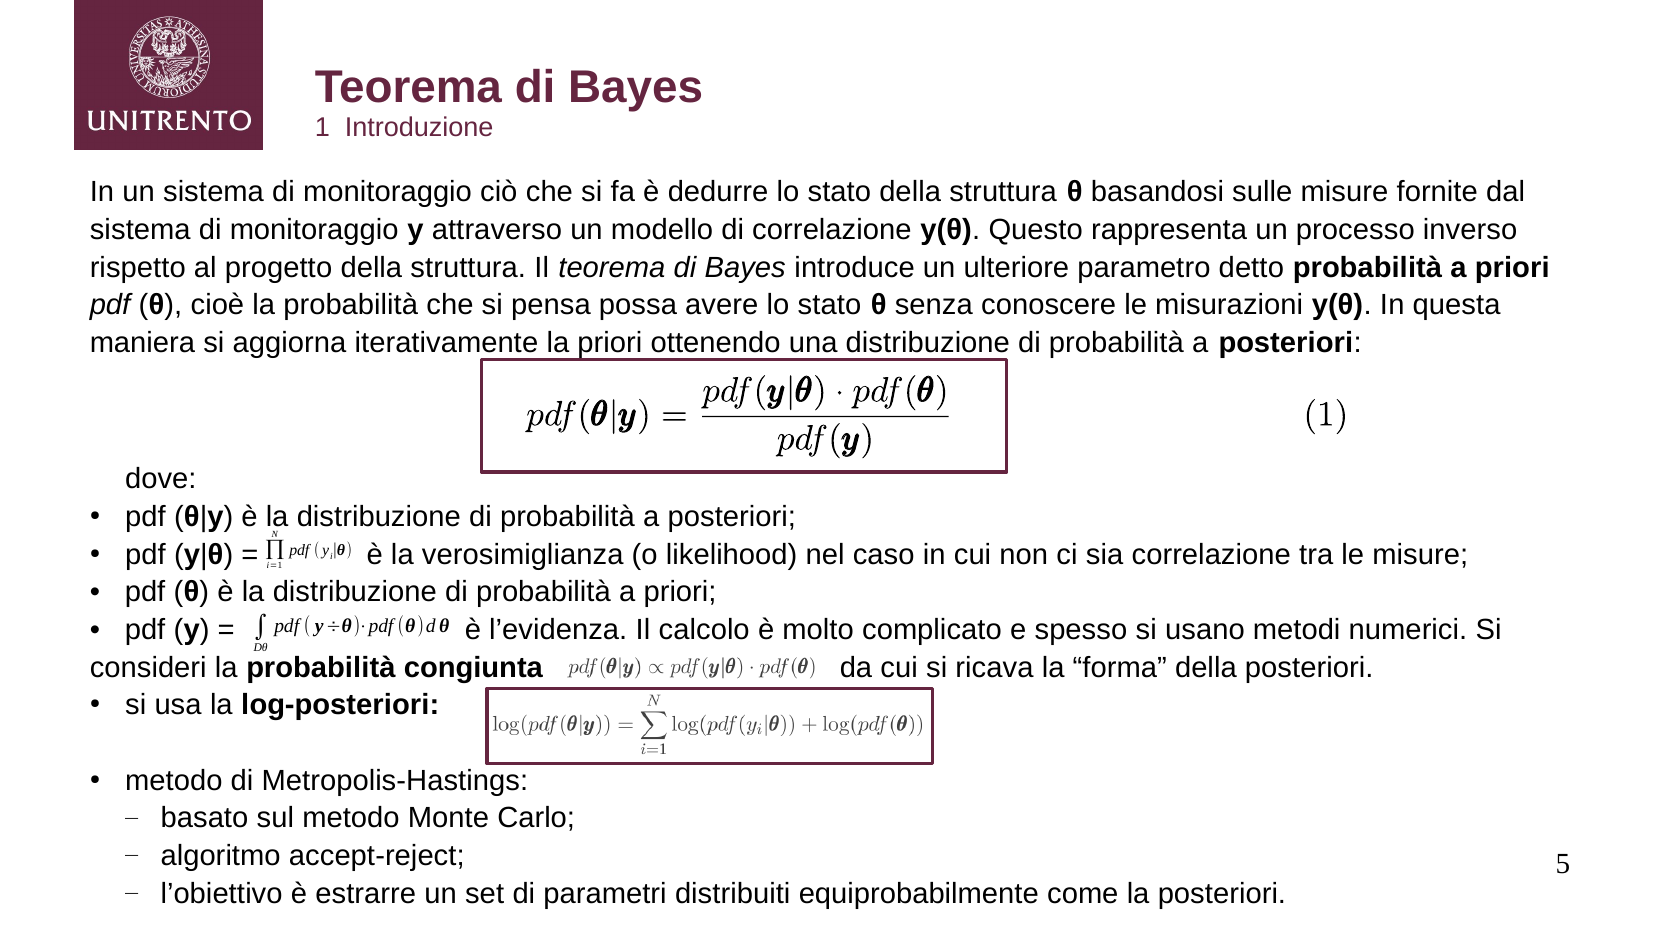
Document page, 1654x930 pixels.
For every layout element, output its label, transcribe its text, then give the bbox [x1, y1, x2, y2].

picture [488, 690, 931, 762]
text_box [1306, 398, 1315, 435]
chart [264, 528, 352, 572]
picture [74, 0, 263, 151]
text_box Teorema di Bayes 1 Introduzione [300, 53, 1088, 151]
text_box [481, 359, 1007, 473]
text_box [1320, 401, 1332, 426]
text_box dove: pdf (θ|y) è la distribuzione di probabilità a posteriori; pdf (y|θ) = è la verosimiglianza (o likelihood) nel caso in cui non ci sia correlazione tra le misure; • pdf (θ) è la distribuzione di probabilità a priori; • pdf (y) = è l’evidenza. Il calcolo è molto complicato e spesso si usano metodi numerici. Si consideri la probabilità congiunta da cui si ricava la “forma” della posteriori. si usa la log-posteriori: metodo di Metropolis-Hastings: basato sul metodo Monte Carlo; algoritmo accept-reject; l’obiettivo è estrarre un set di parametri distribuiti equiprobabilmente come la posteriori. [75, 449, 1576, 917]
text_box [1336, 398, 1345, 435]
chart [252, 611, 451, 654]
picture [561, 644, 823, 687]
text_box In un sistema di monitoraggio ciò che si fa è dedurre lo stato della struttura θ basandosi sulle misure fornite dal sistema di monitoraggio y attraverso un modello di correlazione y(θ). Questo rappresenta un processo inverso rispetto al progetto della struttura. Il teorema di Bayes introduce un ulteriore parametro detto probabilità a priori pdf (θ), cioè la probabilità che si pensa possa avere lo stato θ senza conoscere le misurazioni y(θ). In questa maniera si aggiorna iterativamente la priori ottenendo una distribuzione di probabilità a posteriori: [75, 162, 1576, 376]
